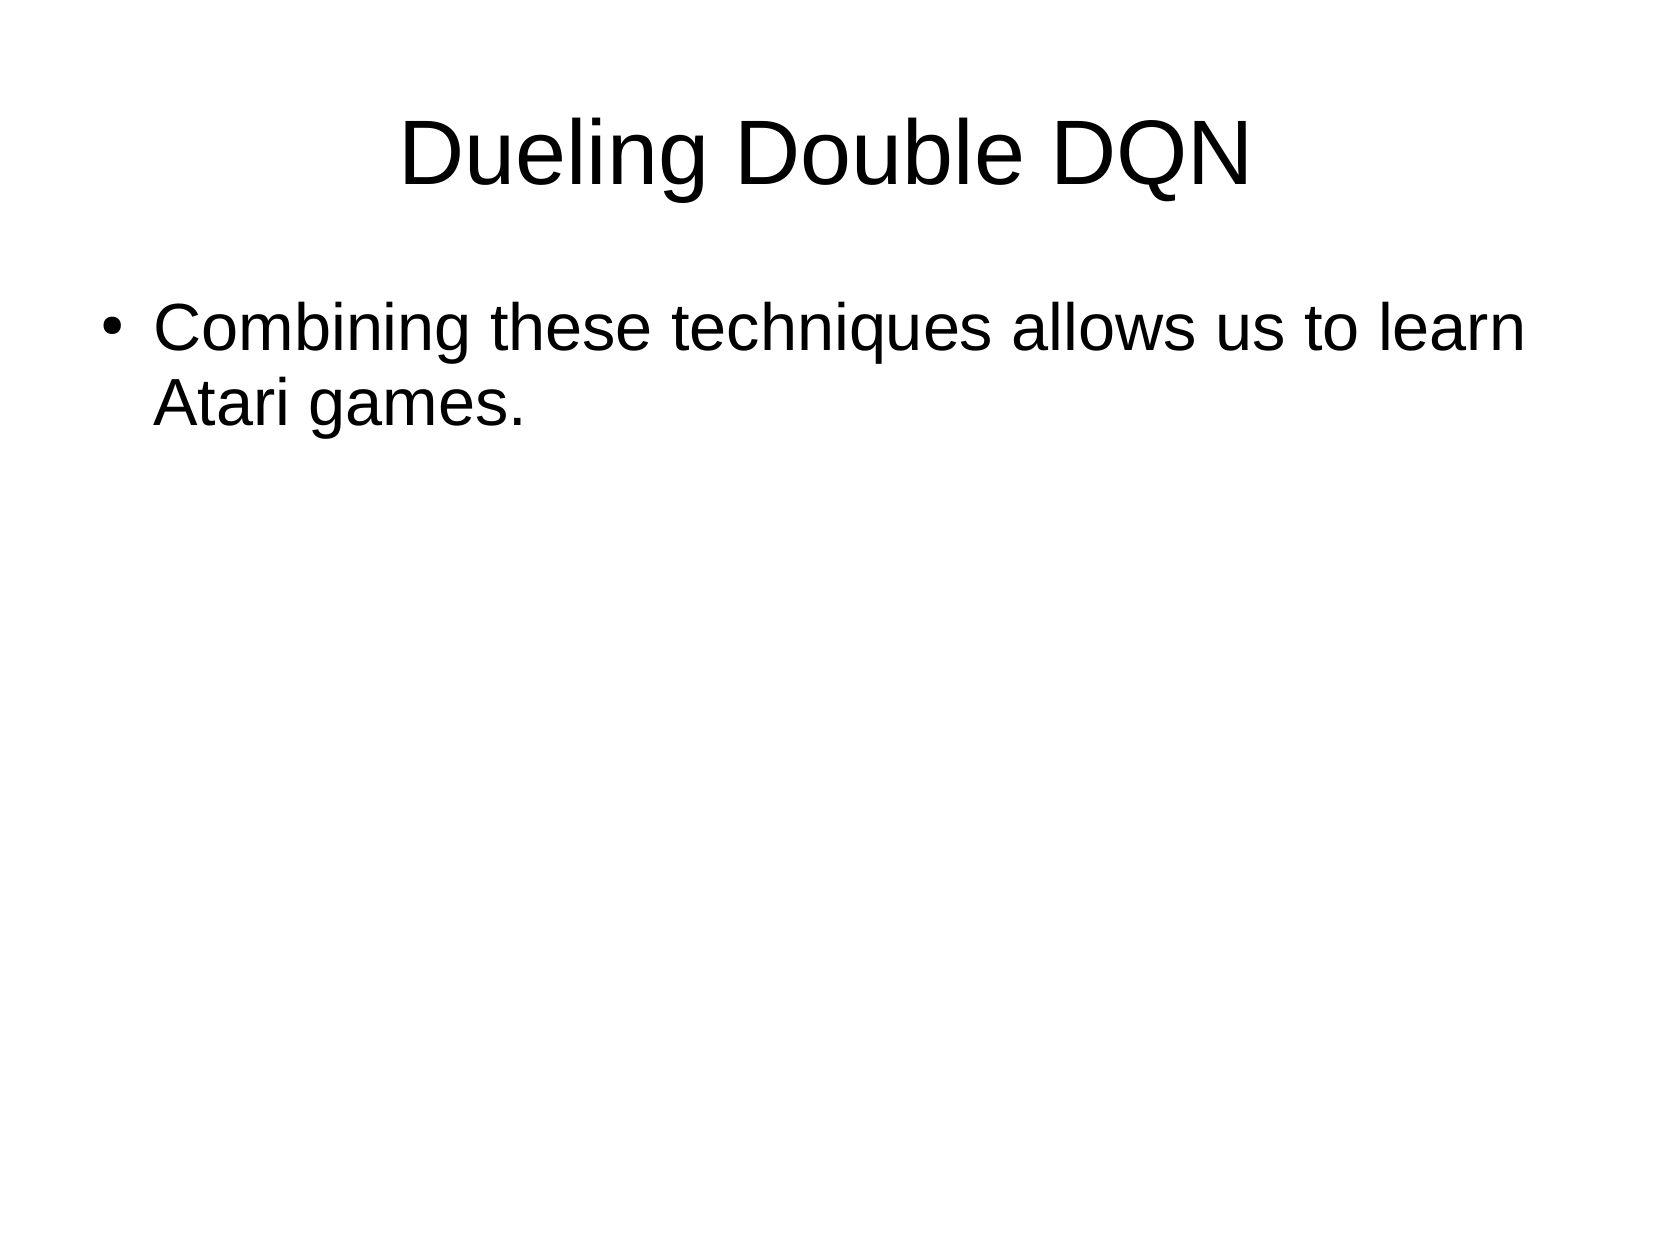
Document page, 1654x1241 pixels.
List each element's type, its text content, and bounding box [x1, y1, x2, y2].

list Combining these techniques allows us to learn Atari games. [82, 290, 1571, 1010]
title Dueling Double DQN [82, 49, 1571, 257]
